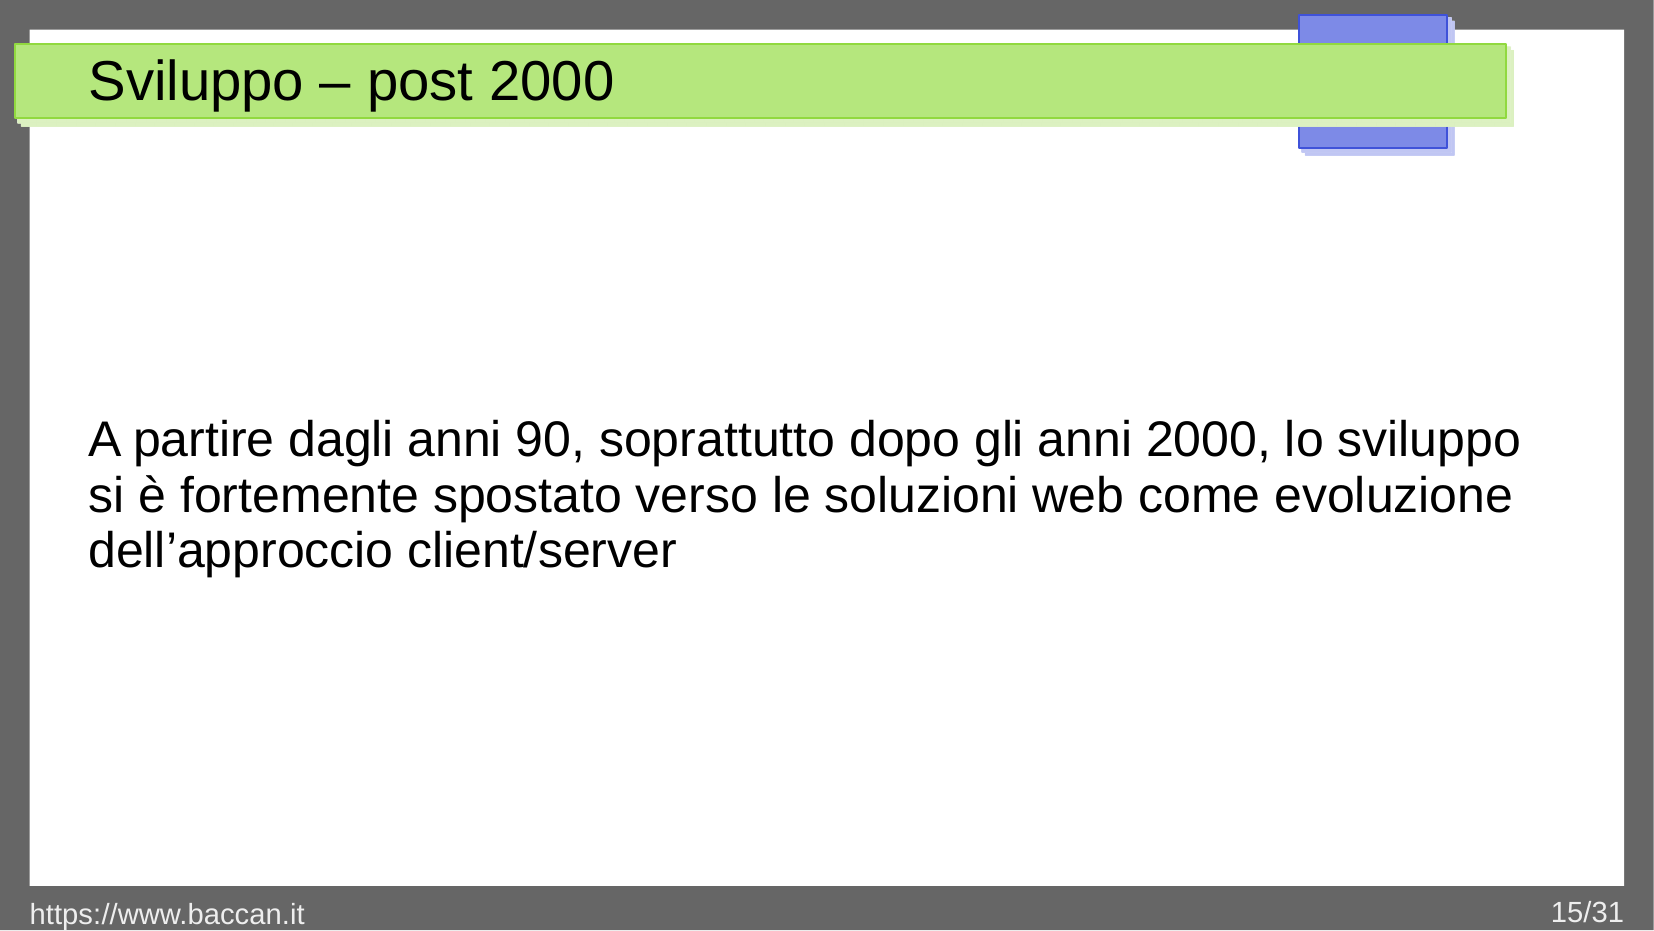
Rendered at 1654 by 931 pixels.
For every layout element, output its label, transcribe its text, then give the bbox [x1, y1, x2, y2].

text_box A partire dagli anni 90, soprattutto dopo gli anni 2000, lo sviluppo si è fortemente spostato verso le soluzioni web come evoluzione dell’approccio client/server [88, 169, 1565, 821]
title Sviluppo – post 2000 [88, 44, 1506, 119]
